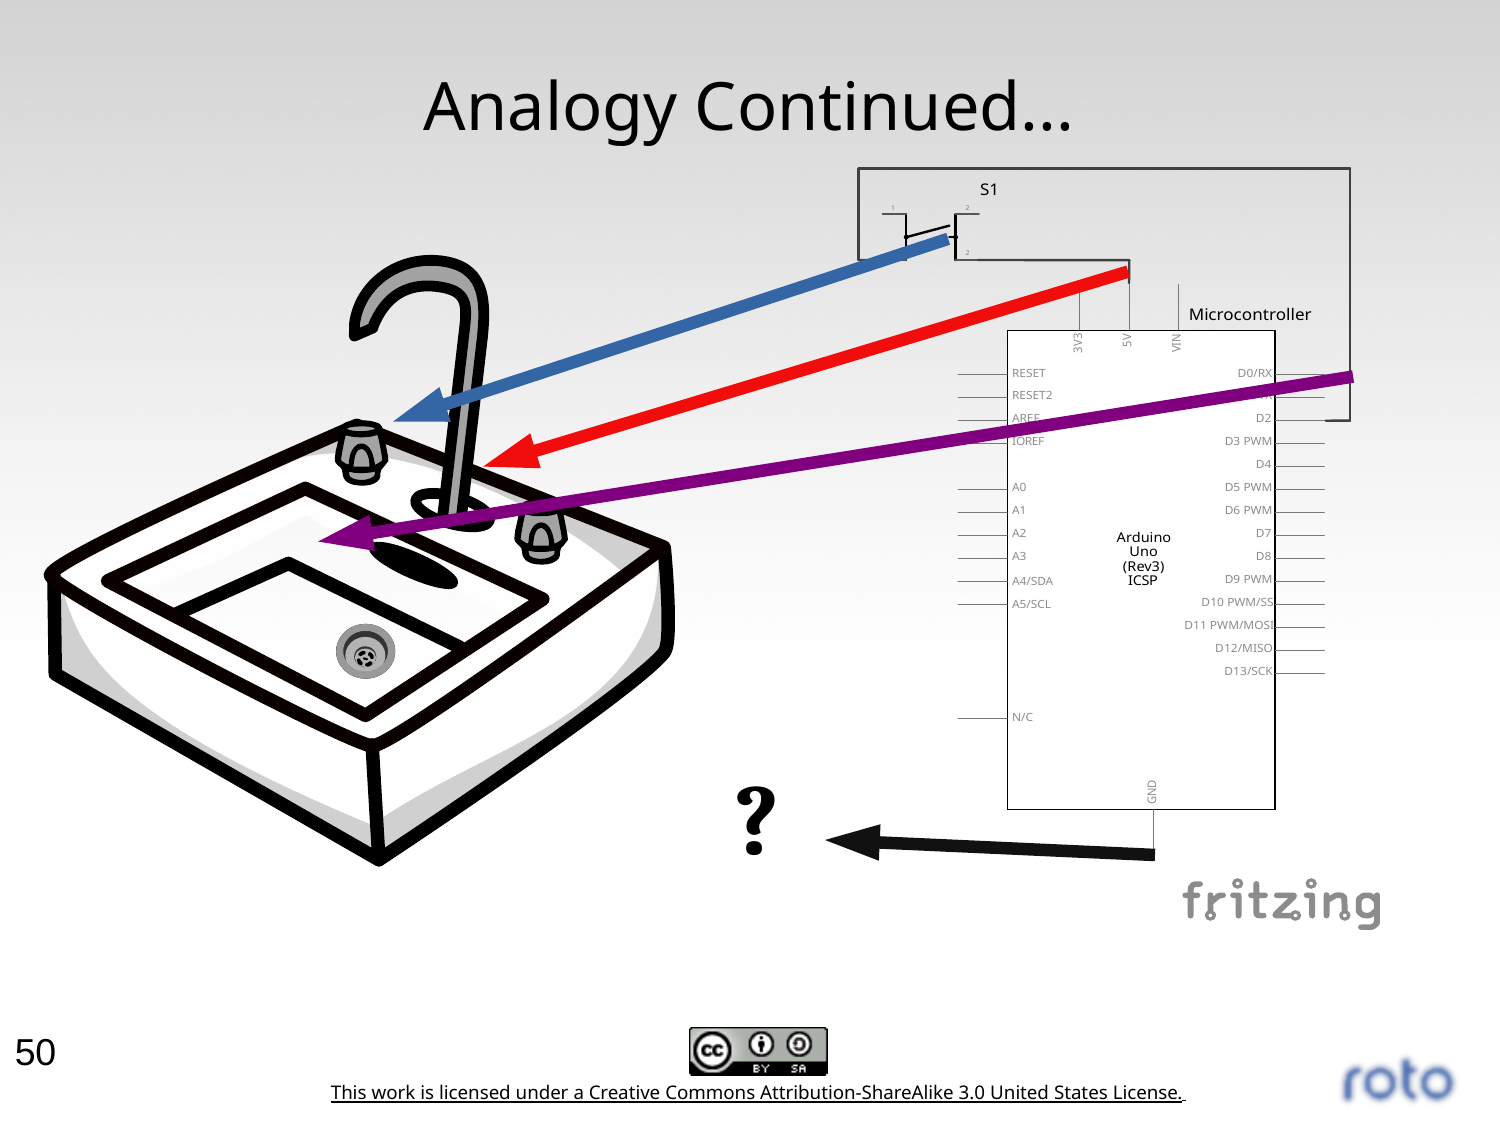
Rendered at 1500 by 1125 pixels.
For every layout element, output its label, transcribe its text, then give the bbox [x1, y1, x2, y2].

title Analogy Continued... [112, 49, 1388, 238]
picture [0, 0, 1500, 1125]
text_box ? [720, 756, 796, 931]
